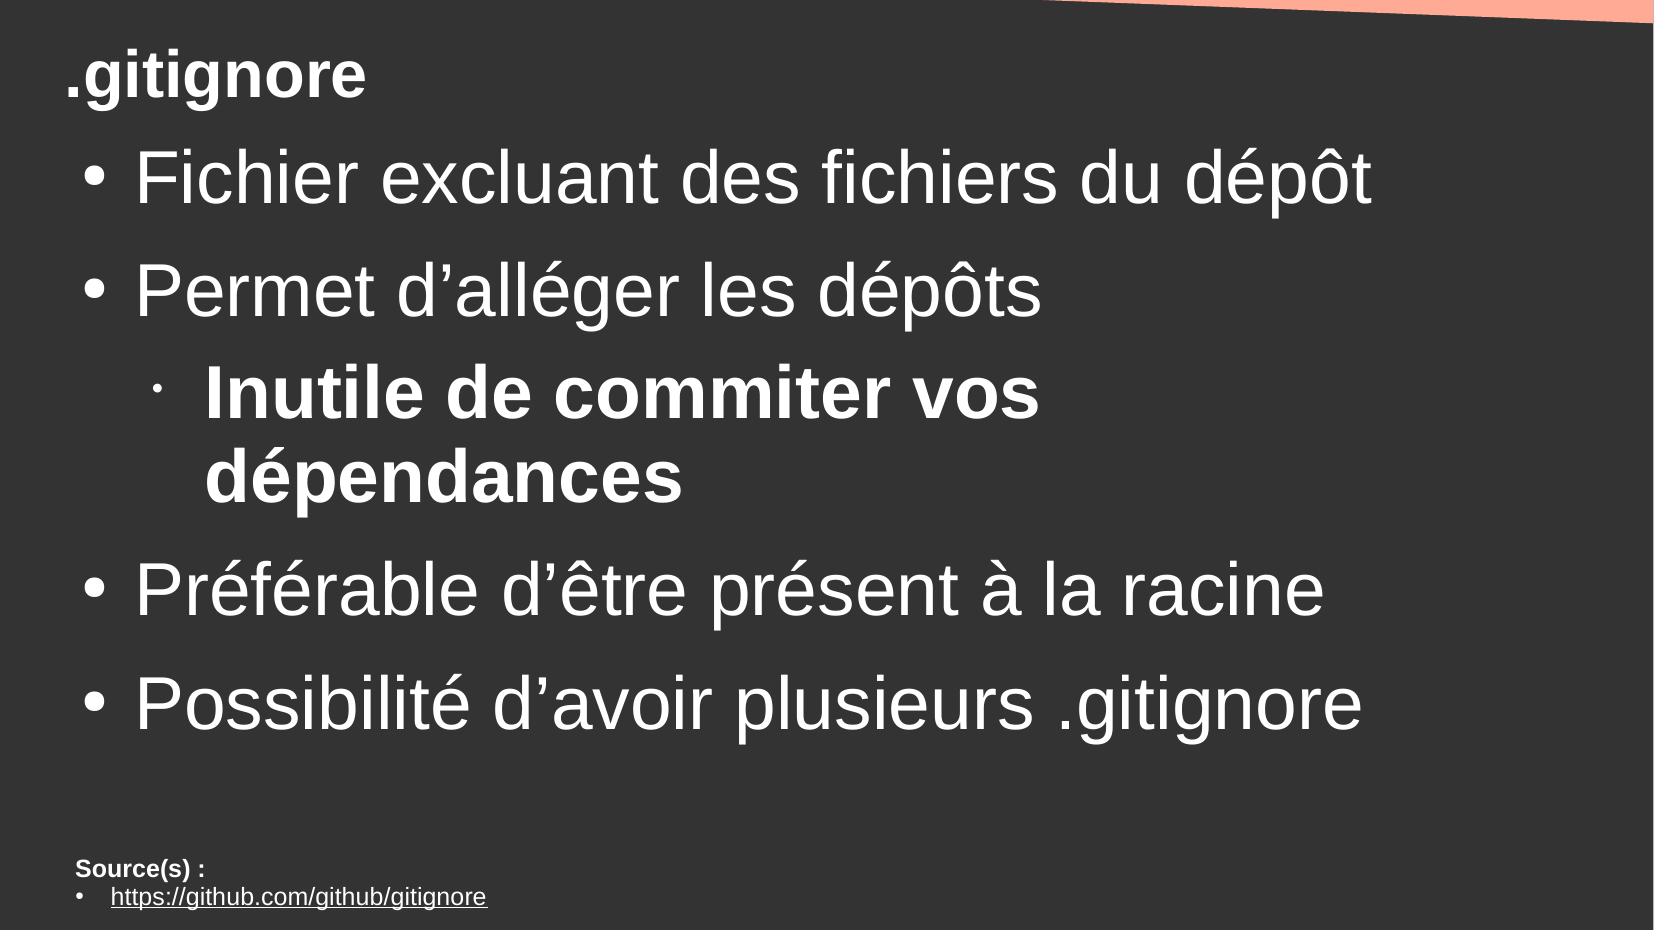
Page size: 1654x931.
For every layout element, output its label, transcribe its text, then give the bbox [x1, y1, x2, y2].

text_box Source(s) : https://github.com/github/gitignore [60, 809, 1546, 919]
list Fichier excluant des fichiers du dépôt Permet d’alléger les dépôts Inutile de commiter vos dépendances Préférable d’être présent à la racine Possibilité d’avoir plusieurs .gitignore [63, 135, 1542, 809]
title .gitignore [64, 37, 1105, 119]
text_box [1042, 0, 1654, 24]
